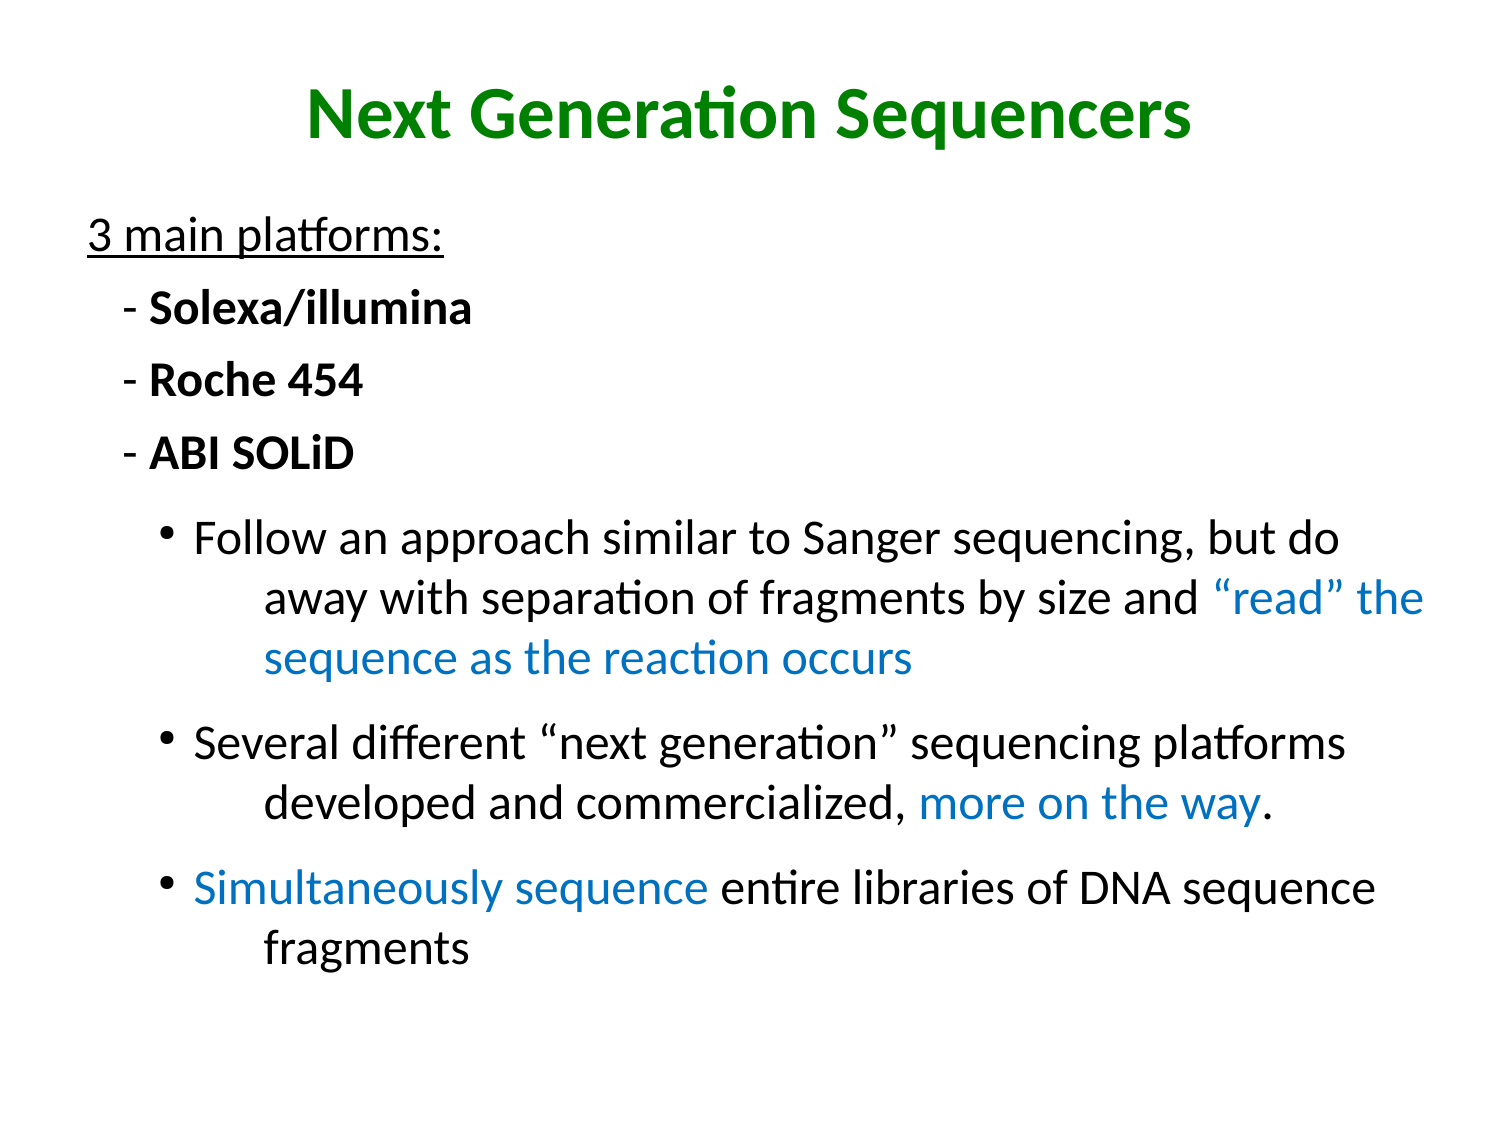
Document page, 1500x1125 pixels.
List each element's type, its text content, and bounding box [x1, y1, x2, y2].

text_box Next Generation Sequencers [74, 54, 1425, 258]
text_box 3 main platforms: - Solexa/illumina - Roche 454 - ABI SOLiD Follow an approach similar to Sanger sequencing, but do away with separation of fragments by size and “read” the sequence as the reaction occurs Several different “next generation” sequencing platforms developed and commercialized, more on the way. Simultaneously sequence entire libraries of DNA sequence fragments [86, 151, 1437, 1021]
